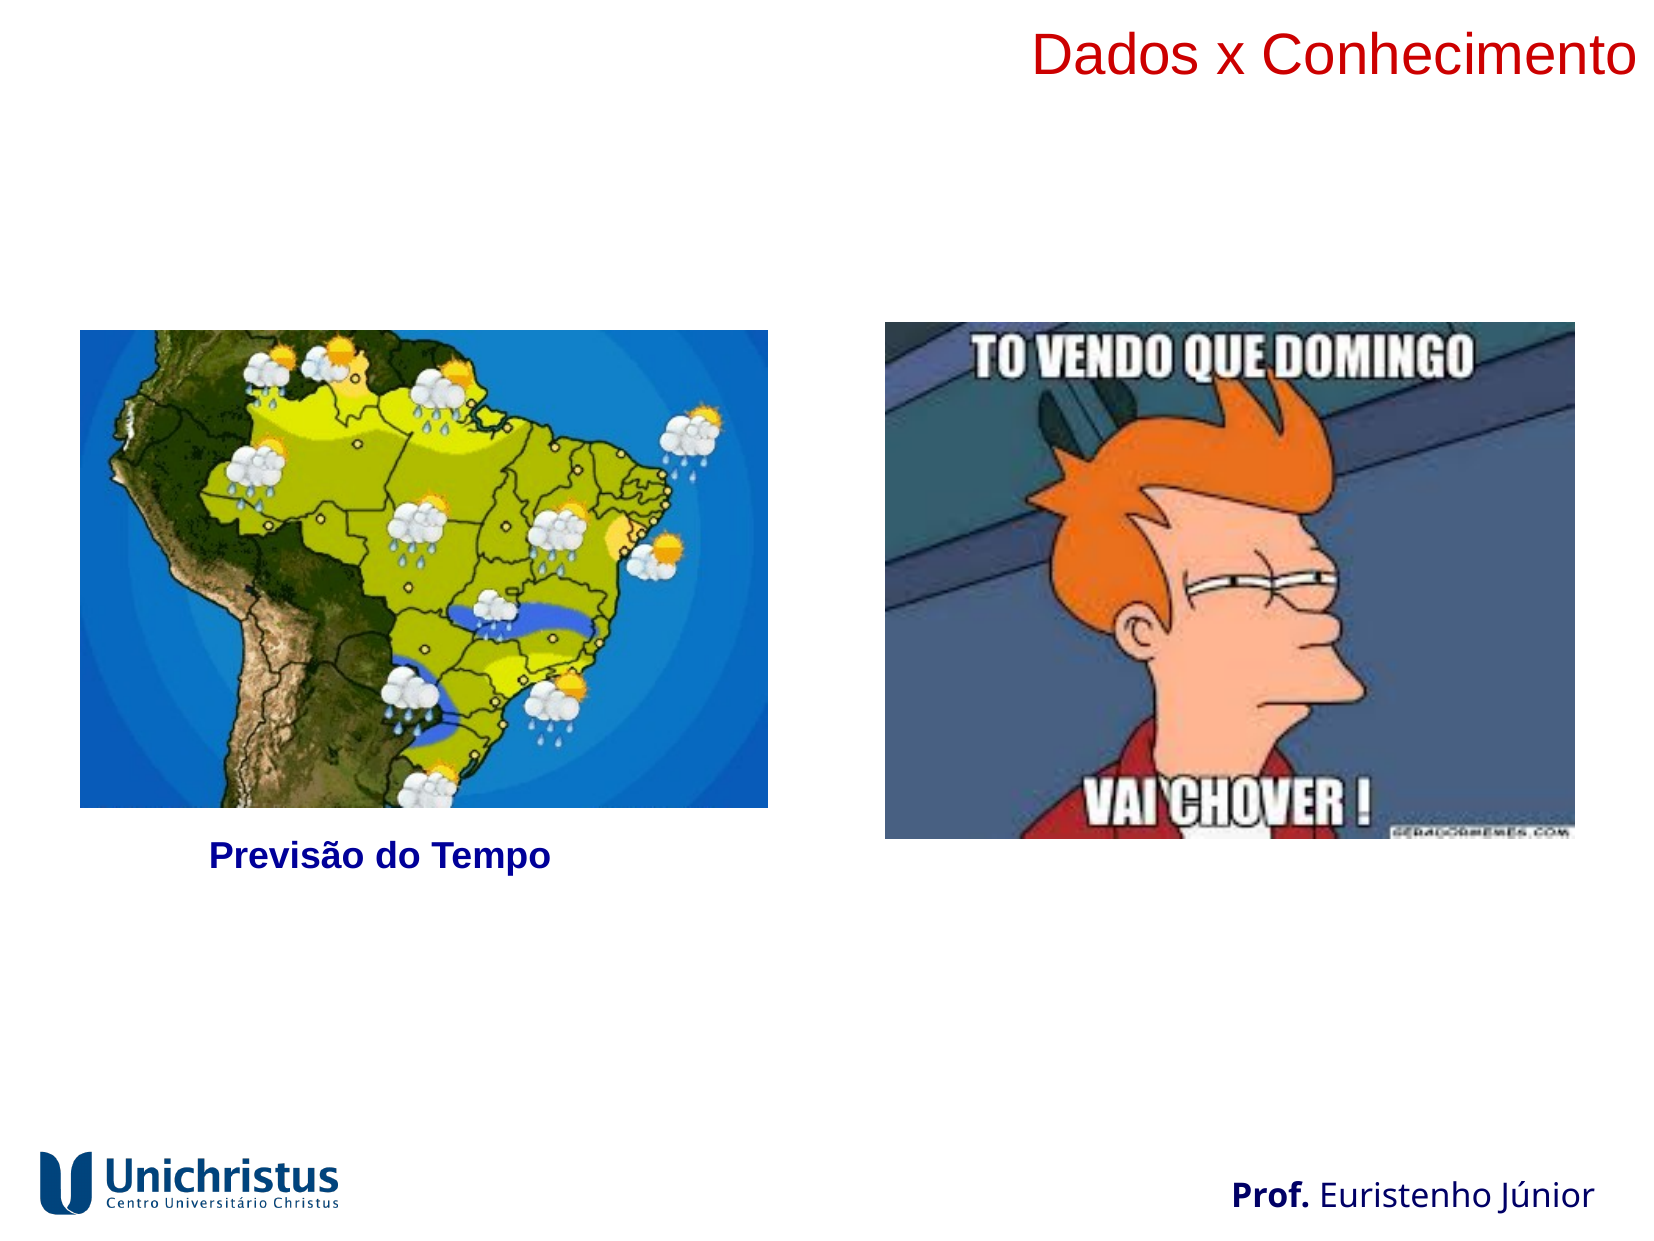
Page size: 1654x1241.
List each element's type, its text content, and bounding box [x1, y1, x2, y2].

picture [885, 322, 1575, 839]
text_box Dados x Conhecimento [1016, 14, 1654, 95]
text_box Prof. Euristenho Júnior [1216, 1163, 1654, 1224]
picture [80, 330, 768, 808]
text_box Previsão do Tempo [194, 826, 567, 884]
picture [35, 1148, 343, 1217]
